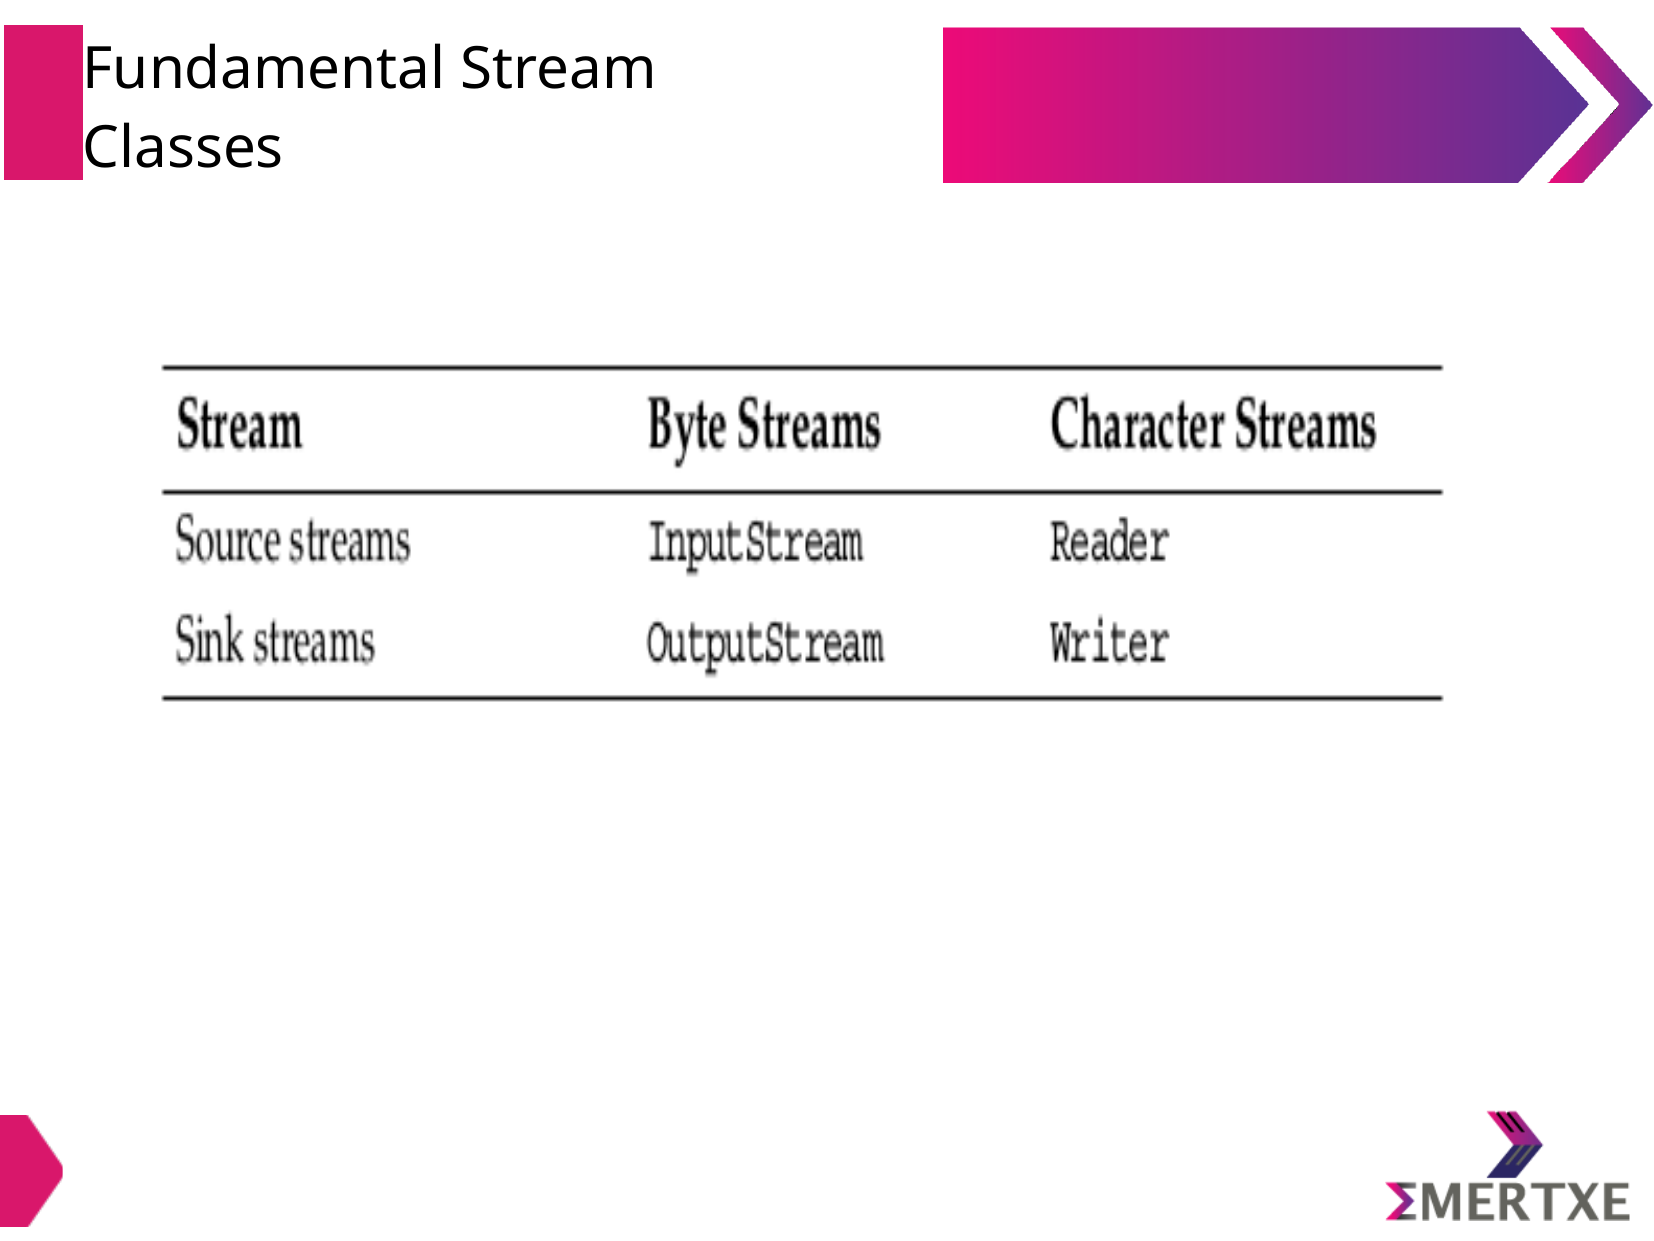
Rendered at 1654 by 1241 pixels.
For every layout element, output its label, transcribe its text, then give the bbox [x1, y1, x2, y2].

picture [135, 344, 1471, 796]
title Fundamental Stream Classes [82, 2, 1571, 210]
picture [1385, 1107, 1631, 1221]
picture [1571, 27, 1653, 183]
